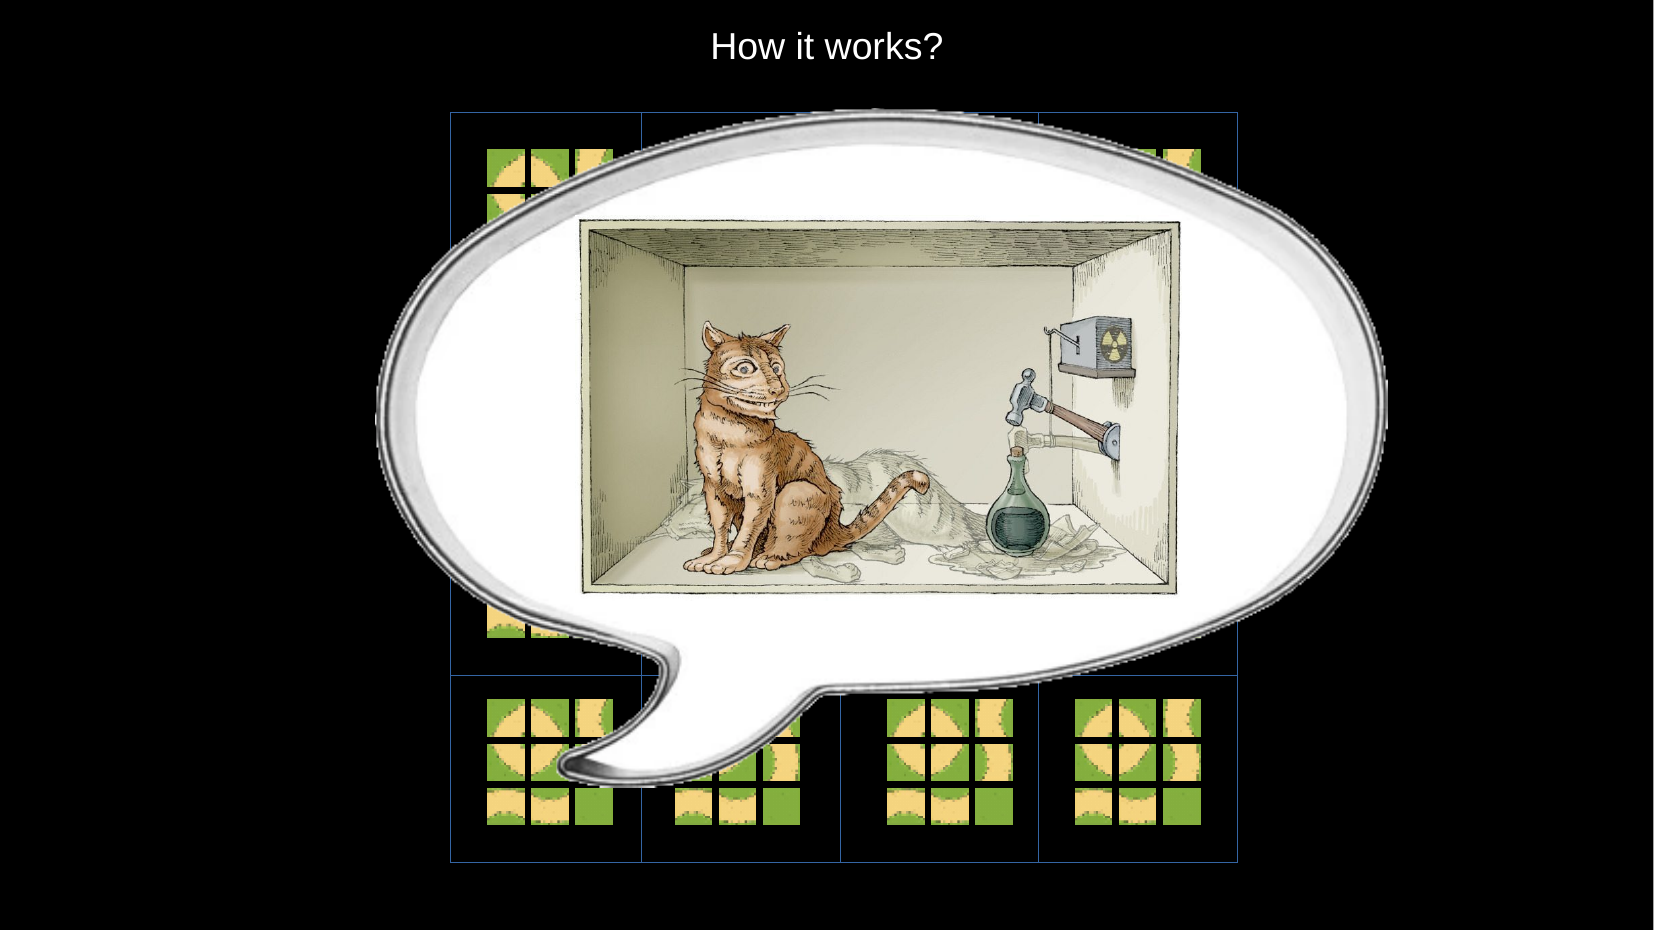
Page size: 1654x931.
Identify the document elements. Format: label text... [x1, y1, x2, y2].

picture [375, 108, 1388, 826]
text_box How it works? [0, 18, 1654, 76]
